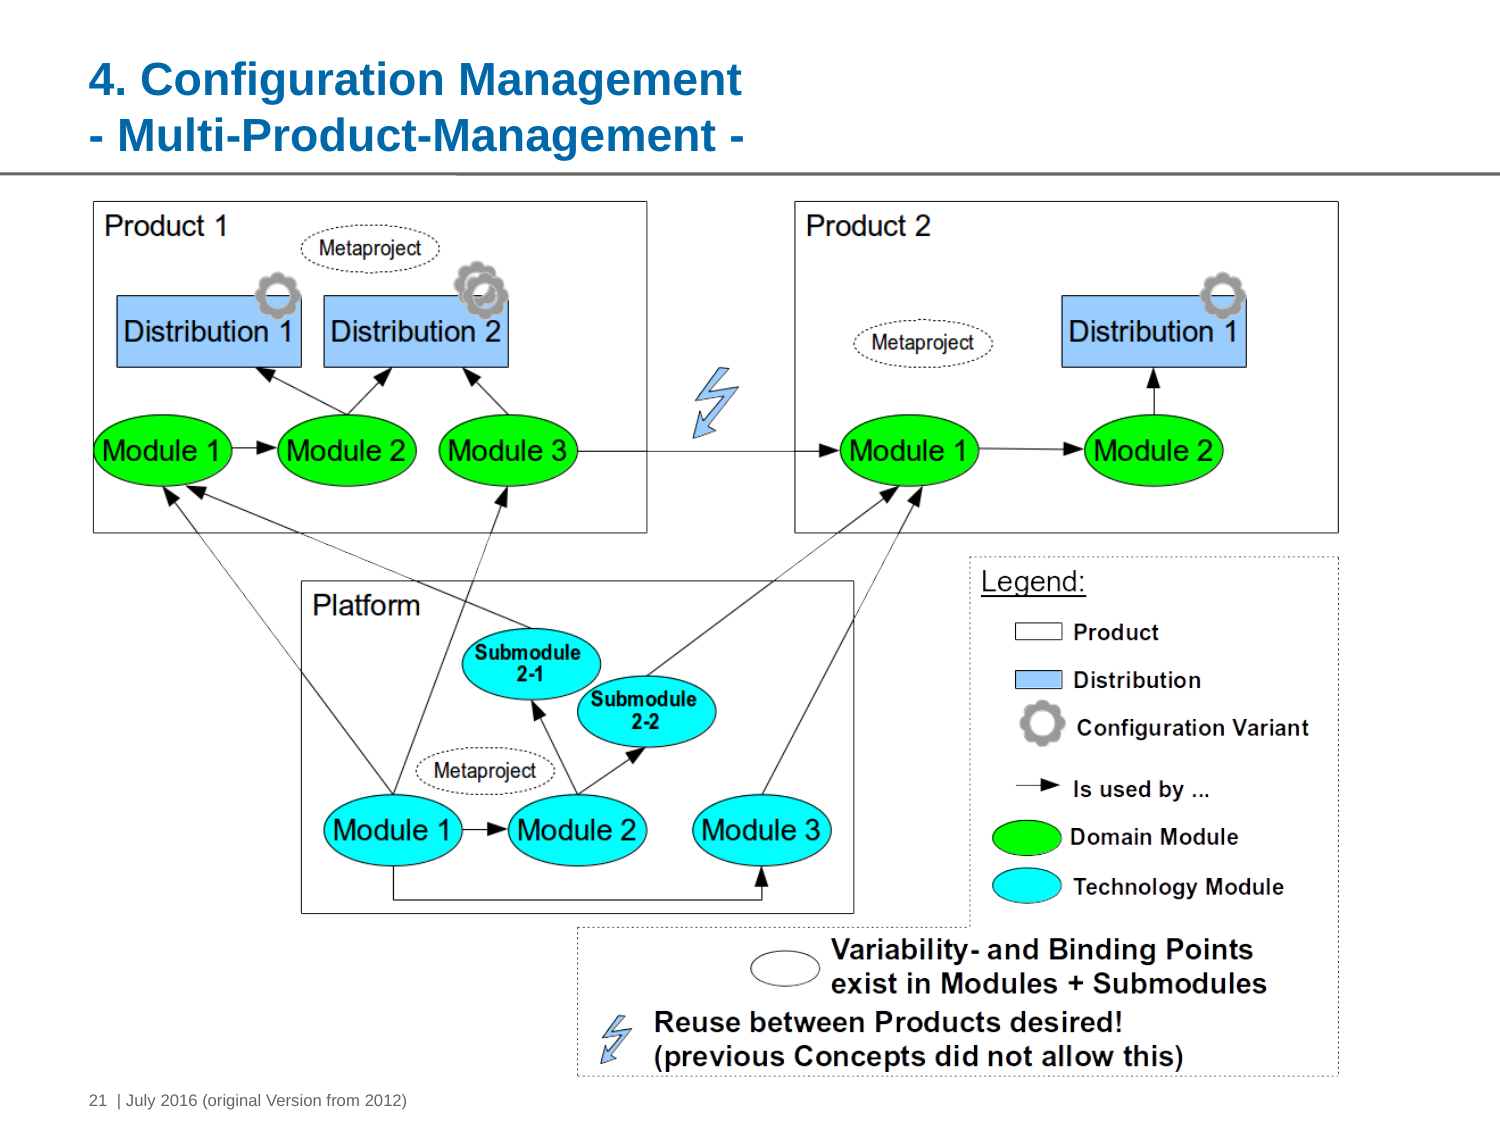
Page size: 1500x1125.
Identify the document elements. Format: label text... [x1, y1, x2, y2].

title 4. Configuration Management - Multi-Product-Management - [0, 40, 1223, 168]
picture [70, 177, 1347, 1080]
